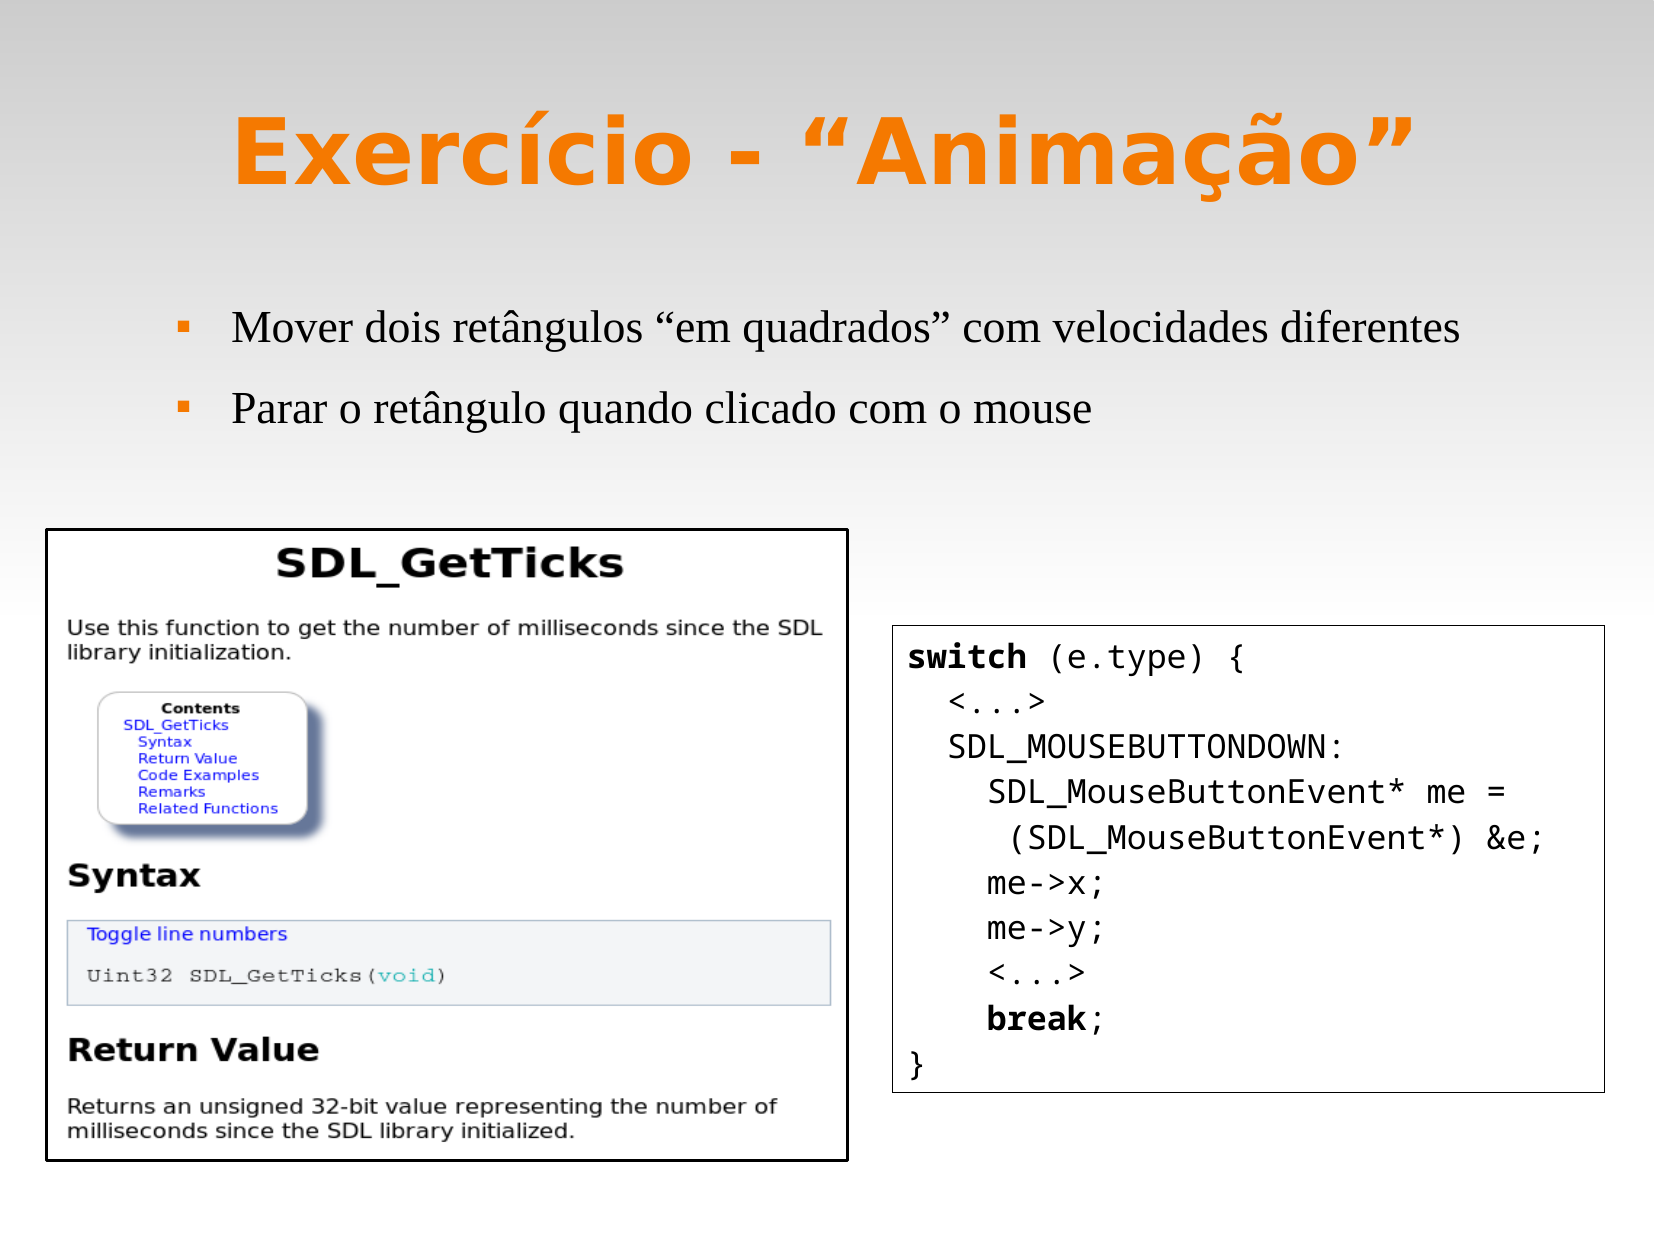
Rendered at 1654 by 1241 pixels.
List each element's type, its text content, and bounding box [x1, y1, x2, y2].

title Exercício - “Animação” [82, 49, 1571, 257]
text_box switch (e.type) { <...> SDL_MOUSEBUTTONDOWN: SDL_MouseButtonEvent* me = (SDL_MouseButtonEvent*) &e; me->x; me->y; <...> break; } [892, 625, 1605, 1062]
picture [48, 530, 846, 1160]
list Mover dois retângulos “em quadrados” com velocidades diferentes Parar o retângulo quando clicado com o mouse [89, 302, 1576, 1121]
